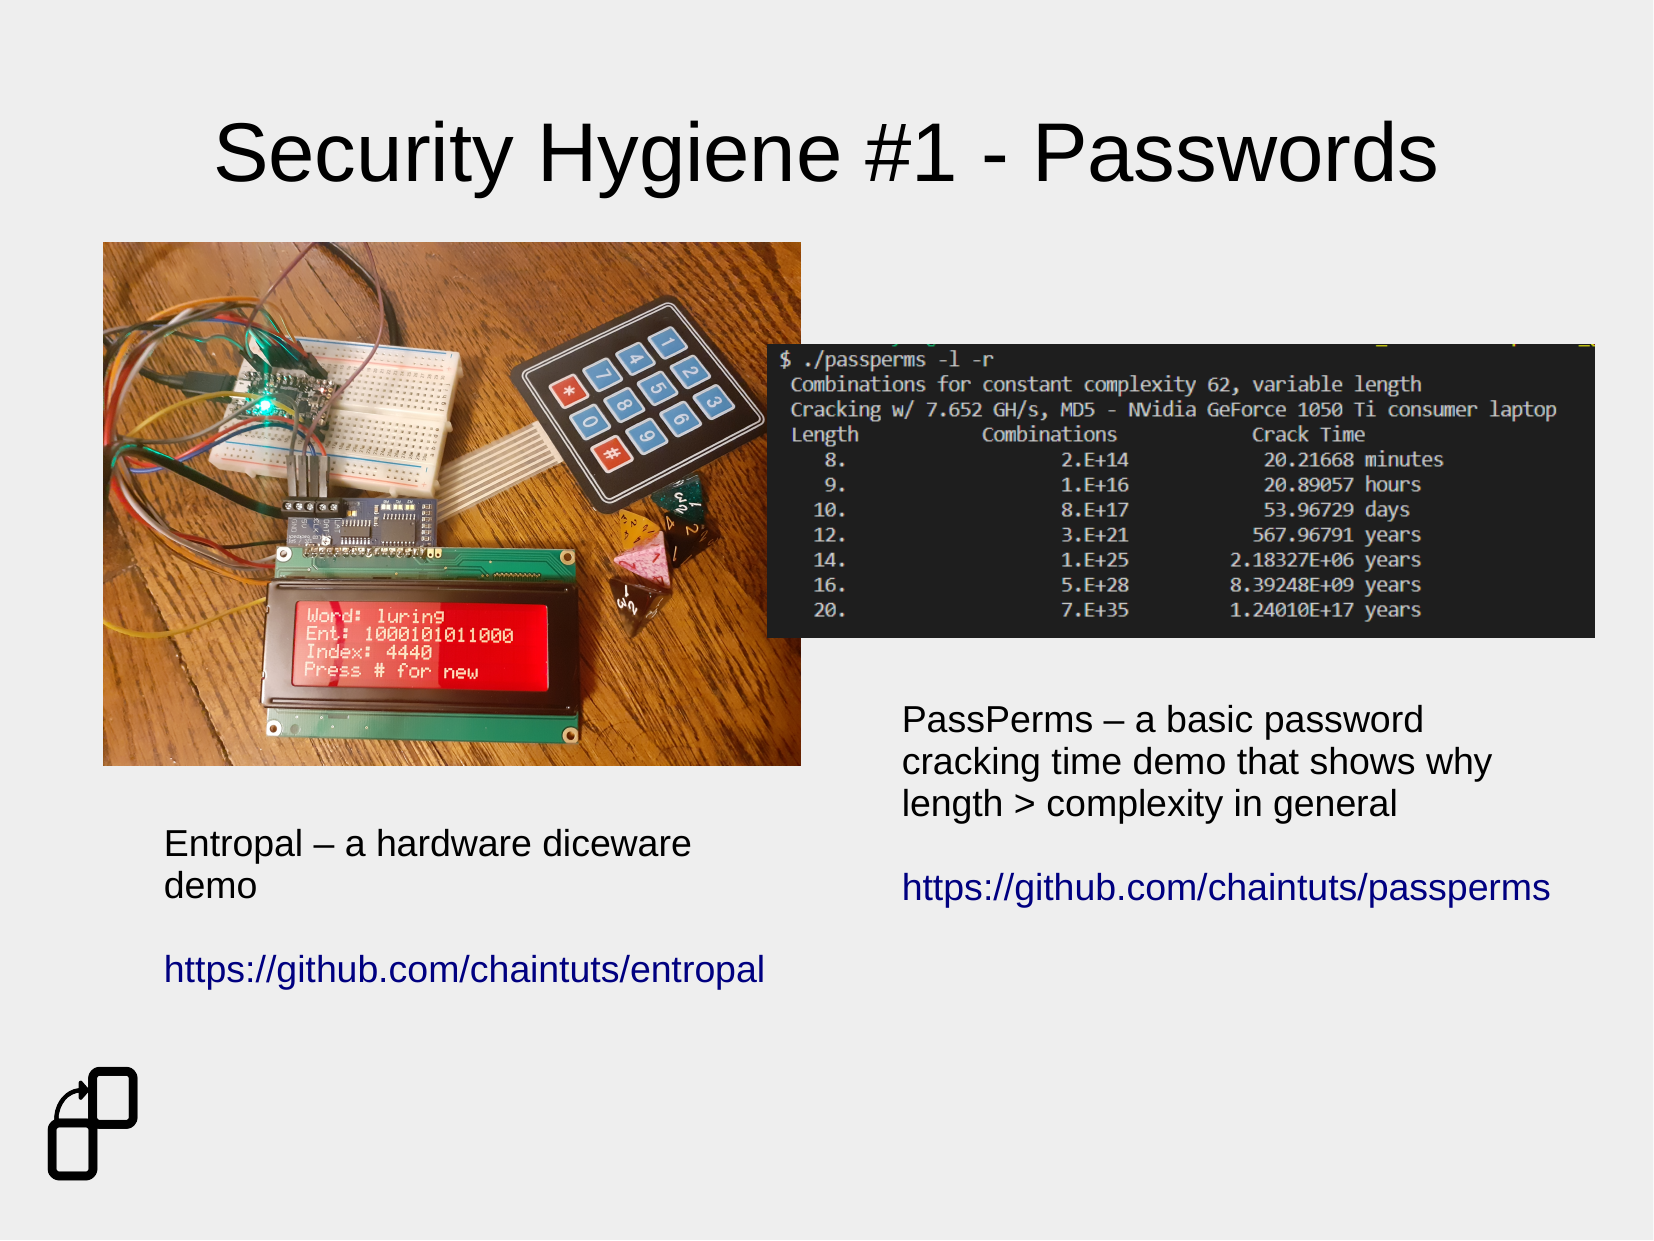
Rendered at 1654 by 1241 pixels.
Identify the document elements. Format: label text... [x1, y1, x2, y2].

title Security Hygiene #1 - Passwords [82, 49, 1571, 257]
text_box PassPerms – a basic password cracking time demo that shows why length > complexity in general https://github.com/chaintuts/passperms [887, 691, 1567, 1001]
text_box Entropal – a hardware diceware demo https://github.com/chaintuts/entropal [149, 814, 790, 1040]
picture [103, 242, 1595, 766]
picture [30, 1062, 153, 1186]
